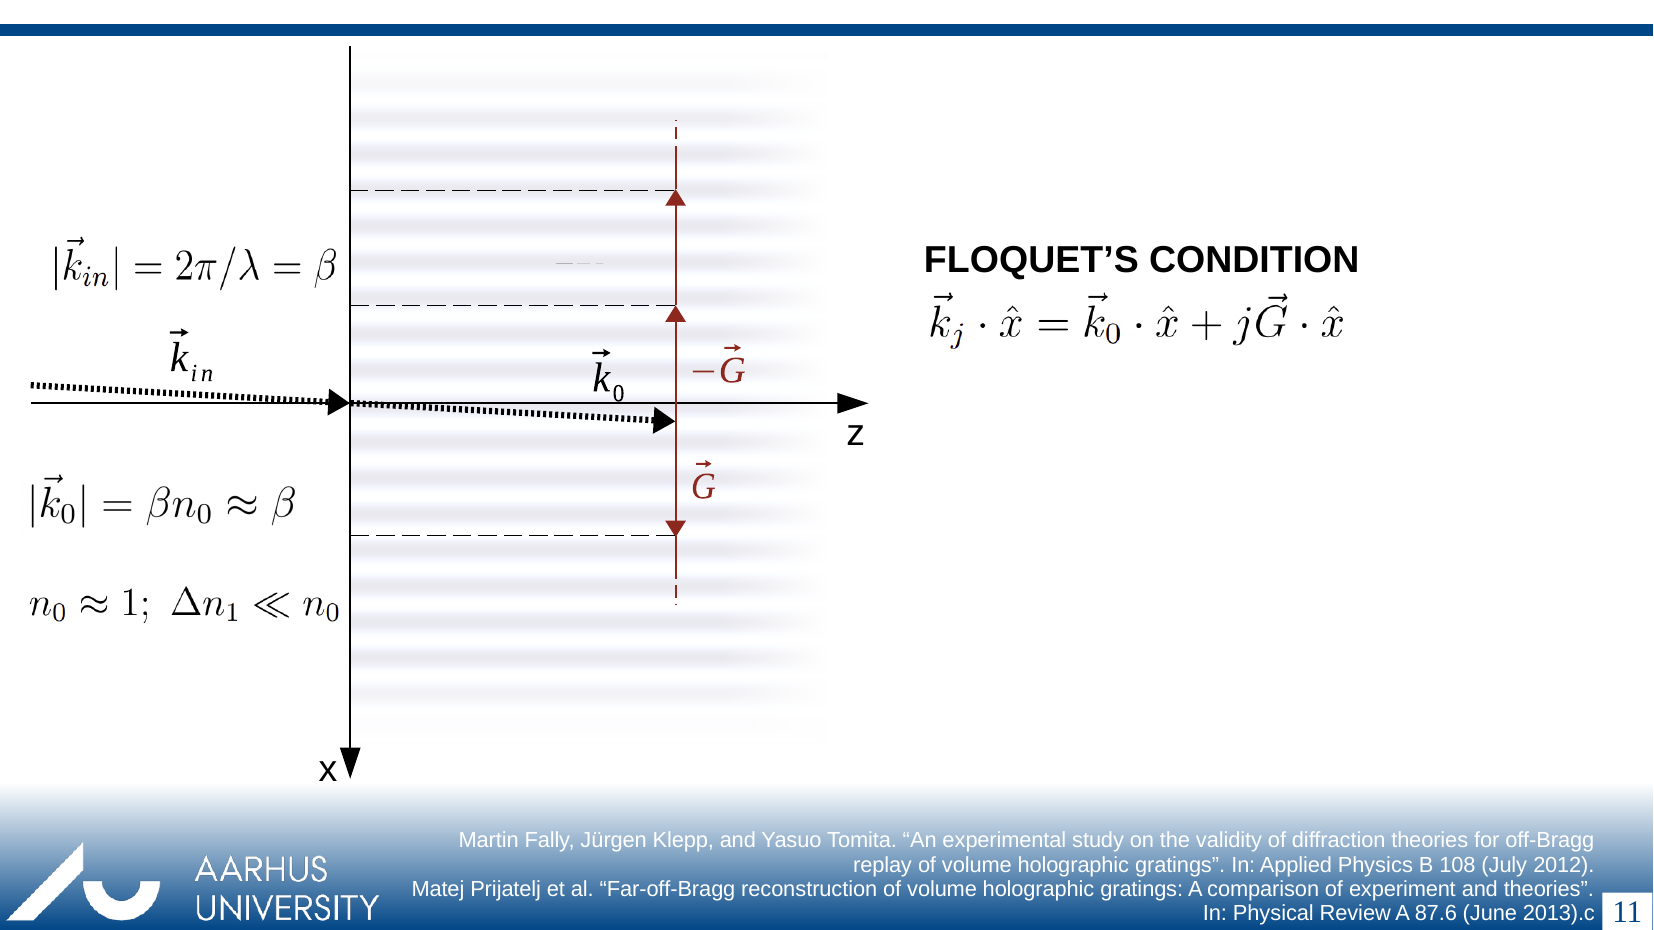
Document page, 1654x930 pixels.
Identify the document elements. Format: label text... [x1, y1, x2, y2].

text_box [351, 404, 830, 761]
text_box [201, 369, 213, 382]
text_box Martin Fally, Jürgen Klepp, and Yasuo Tomita. “An experimental study on the validity of diffraction theories for off-Bragg replay of volume holographic gratings”. In: Applied Physics B 108 (July 2012). Matej Prijatelj et al. “Far-off-Bragg reconstruction of volume holographic gratings: A comparison of experiment and theories”. In: Physical Review A 87.6 (June 2013).c [395, 820, 1611, 930]
text_box [171, 341, 189, 372]
text_box [348, 43, 832, 402]
picture [919, 288, 1355, 357]
text_box FLOQUET’S CONDITION [909, 230, 1477, 288]
picture [18, 405, 349, 739]
picture [5, 841, 395, 928]
text_box z [831, 404, 881, 461]
picture [26, 229, 344, 301]
picture [20, 468, 305, 538]
text_box [191, 369, 196, 382]
text_box [169, 328, 189, 337]
text_box x [303, 739, 353, 797]
